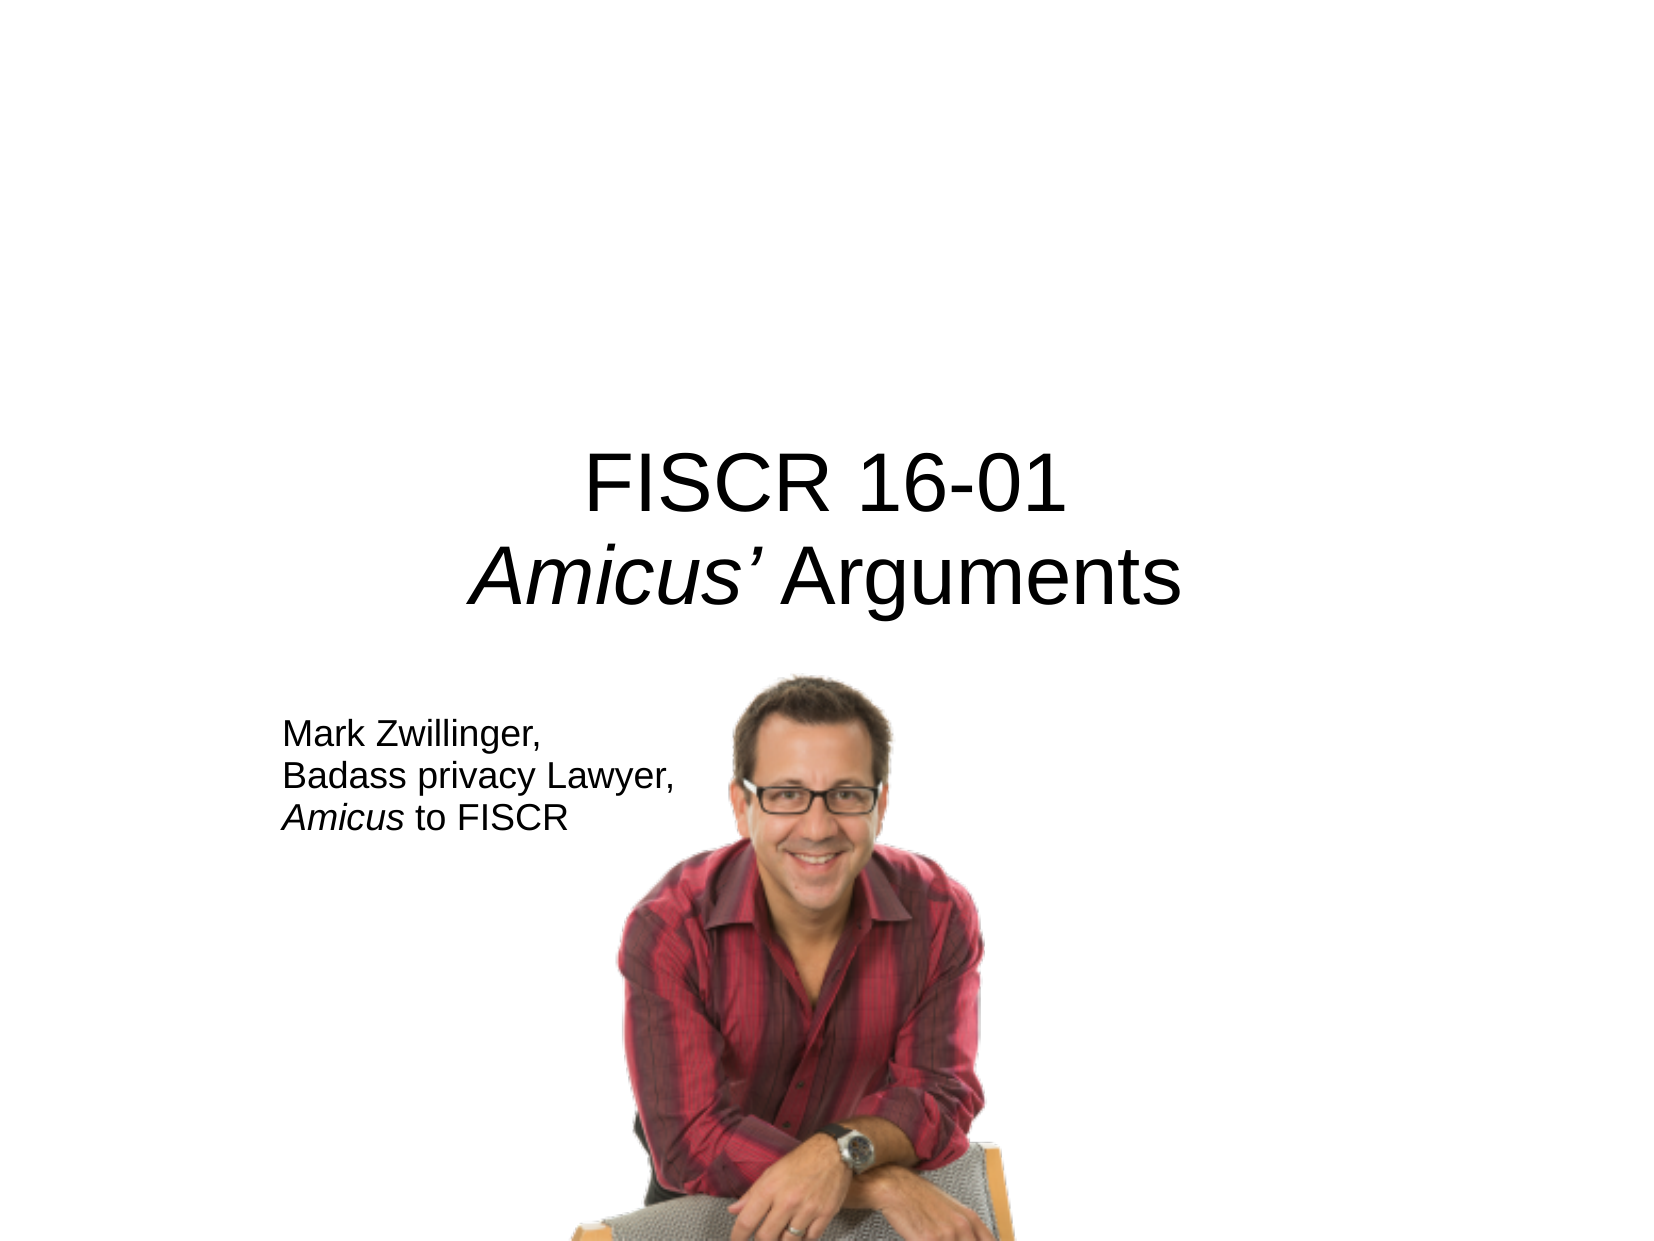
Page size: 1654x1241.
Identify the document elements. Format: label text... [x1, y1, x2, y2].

subtitle FISCR 16-01 Amicus’ Arguments [82, 49, 1571, 1010]
text_box Mark Zwillinger, Badass privacy Lawyer, Amicus to FISCR [267, 705, 691, 846]
picture [540, 655, 1051, 1241]
